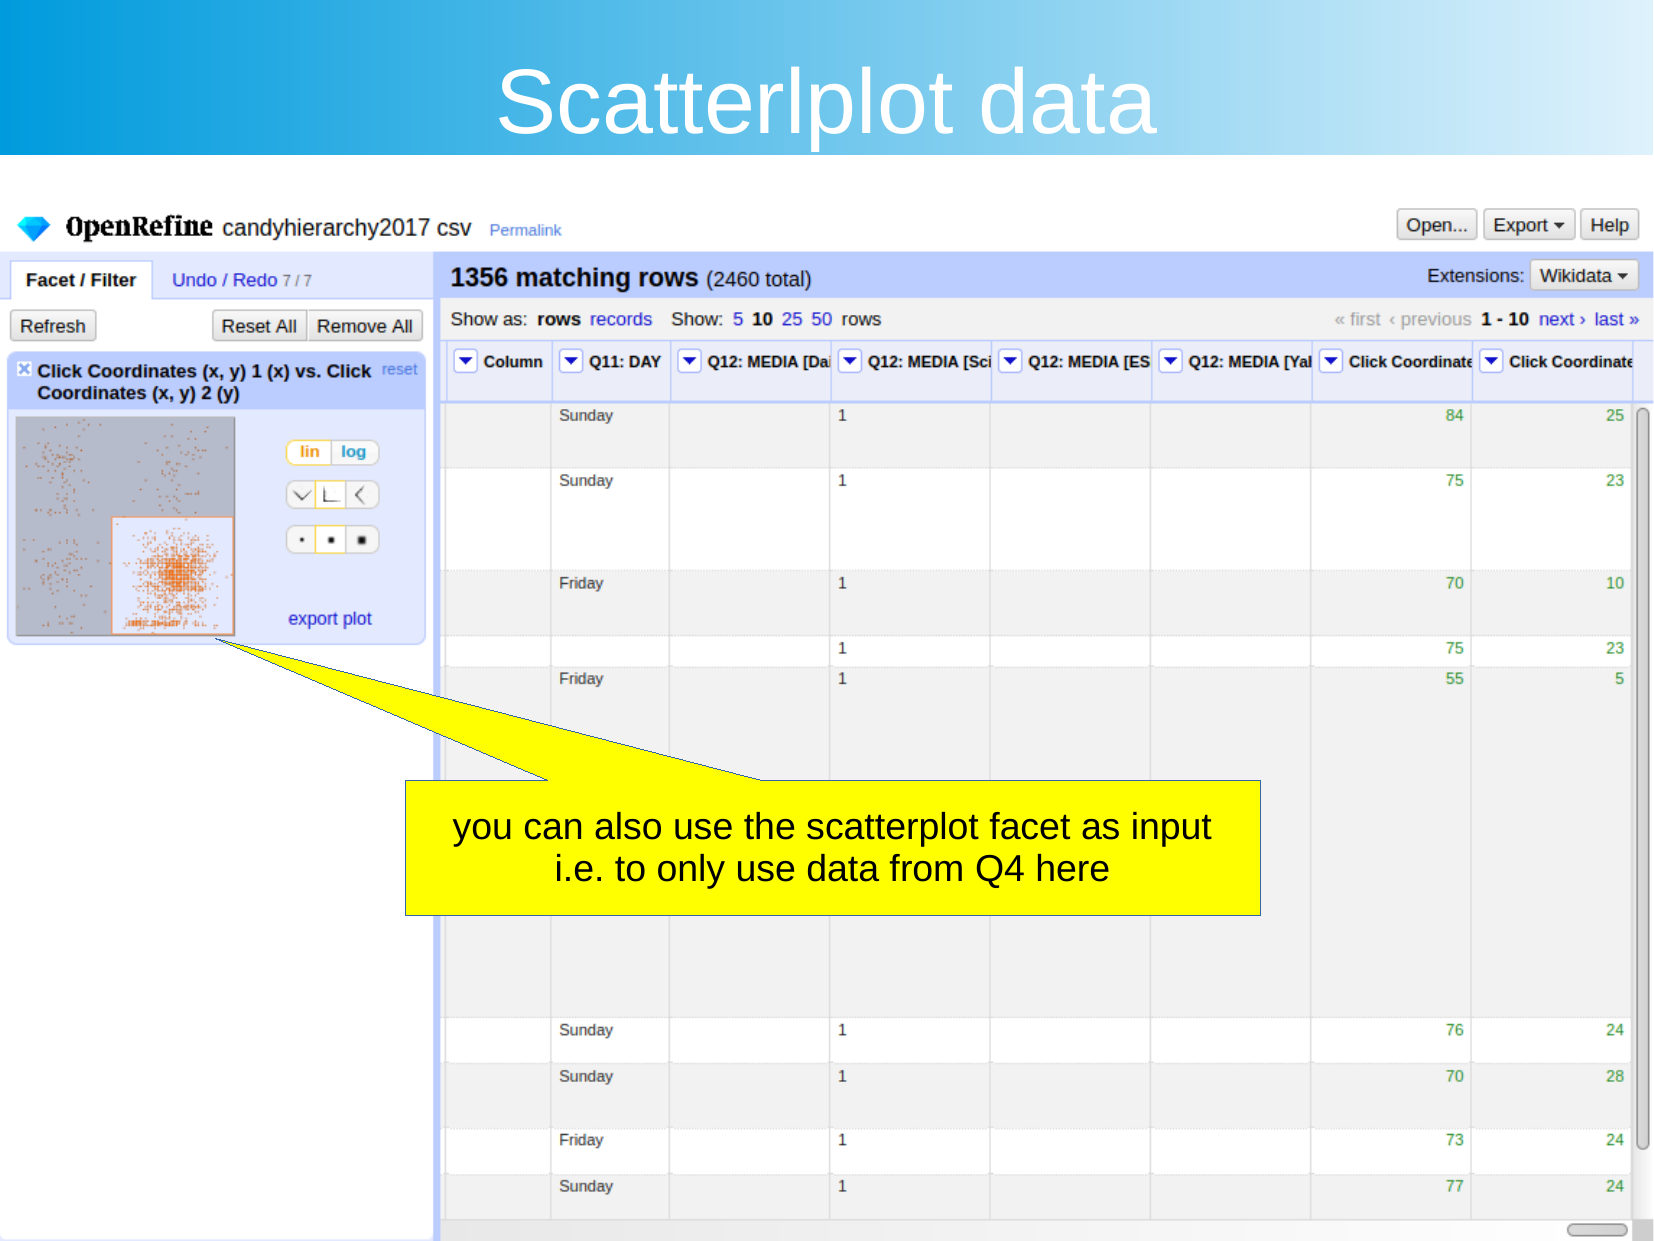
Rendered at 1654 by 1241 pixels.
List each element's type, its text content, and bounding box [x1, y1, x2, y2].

picture [0, 194, 1654, 1241]
title Scatterlplot data [82, 49, 1571, 155]
text_box you can also use the scatterplot facet as input i.e. to only use data from Q4 here [215, 638, 1261, 916]
